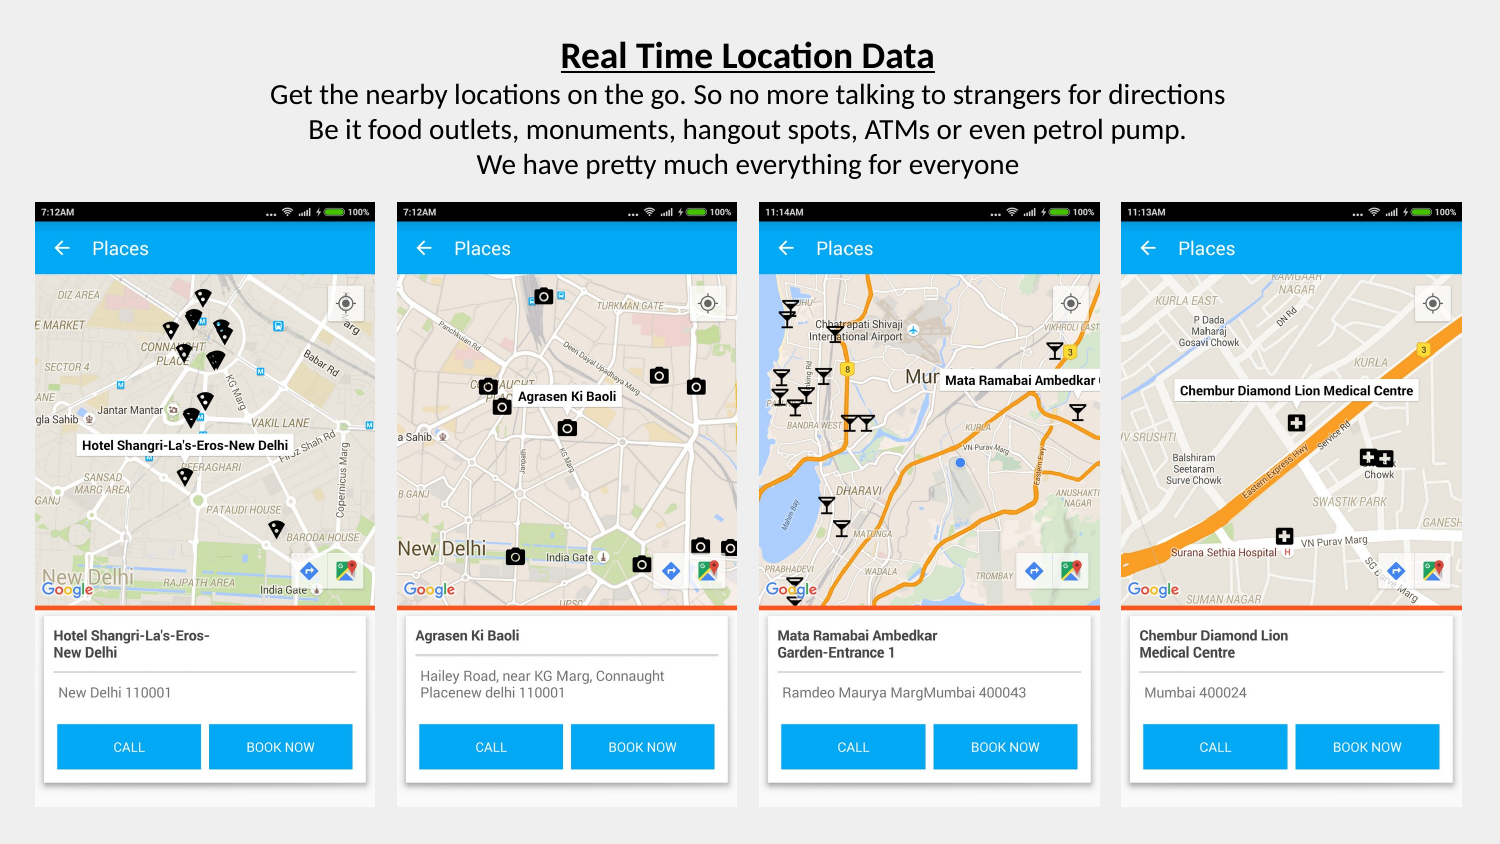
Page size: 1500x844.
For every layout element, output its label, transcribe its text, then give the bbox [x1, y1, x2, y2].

picture [759, 202, 1100, 221]
picture [418, 244, 431, 254]
picture [1200, 246, 1212, 255]
picture [759, 274, 1100, 807]
picture [56, 244, 69, 254]
picture [1121, 202, 1462, 221]
picture [1121, 274, 1462, 807]
picture [397, 274, 737, 807]
picture [397, 202, 737, 221]
picture [94, 242, 101, 254]
picture [130, 246, 138, 253]
picture [35, 202, 375, 221]
picture [35, 274, 375, 807]
picture [780, 244, 793, 254]
picture [456, 242, 463, 254]
picture [492, 246, 500, 253]
picture [1142, 244, 1155, 254]
text_box Real Time Location Data Get the nearby locations on the go. So no more talking to strangers for directions Be it food outlets, monuments, hangout spots, ATMs or even petrol pump. We have pretty much everything for everyone [35, 15, 1462, 126]
picture [838, 246, 850, 255]
picture [114, 247, 122, 254]
picture [818, 242, 825, 254]
picture [1180, 242, 1187, 254]
picture [476, 247, 484, 254]
